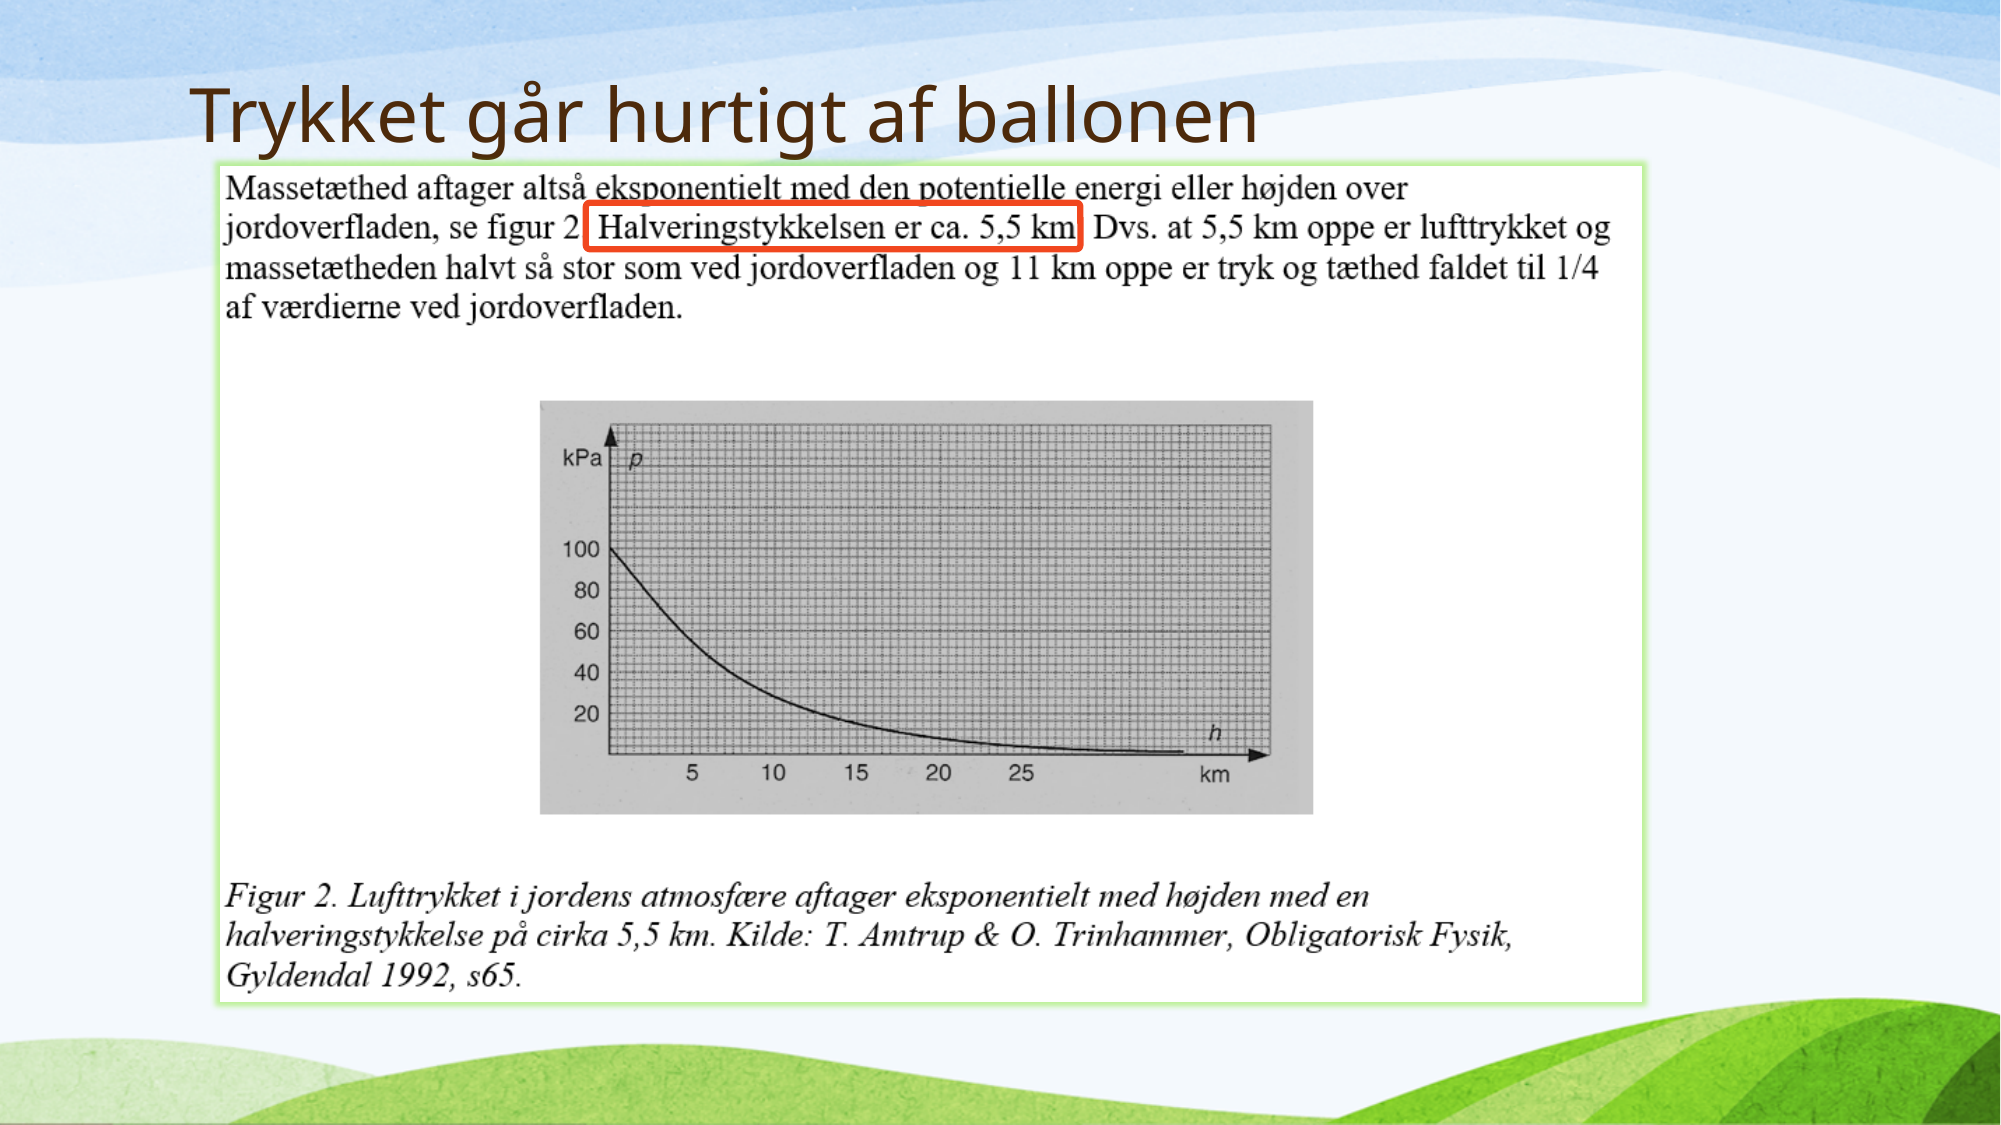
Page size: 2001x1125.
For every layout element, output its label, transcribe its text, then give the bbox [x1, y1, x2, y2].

title Trykket går hurtigt af ballonen [174, 50, 1825, 167]
picture [0, 0, 2001, 1125]
